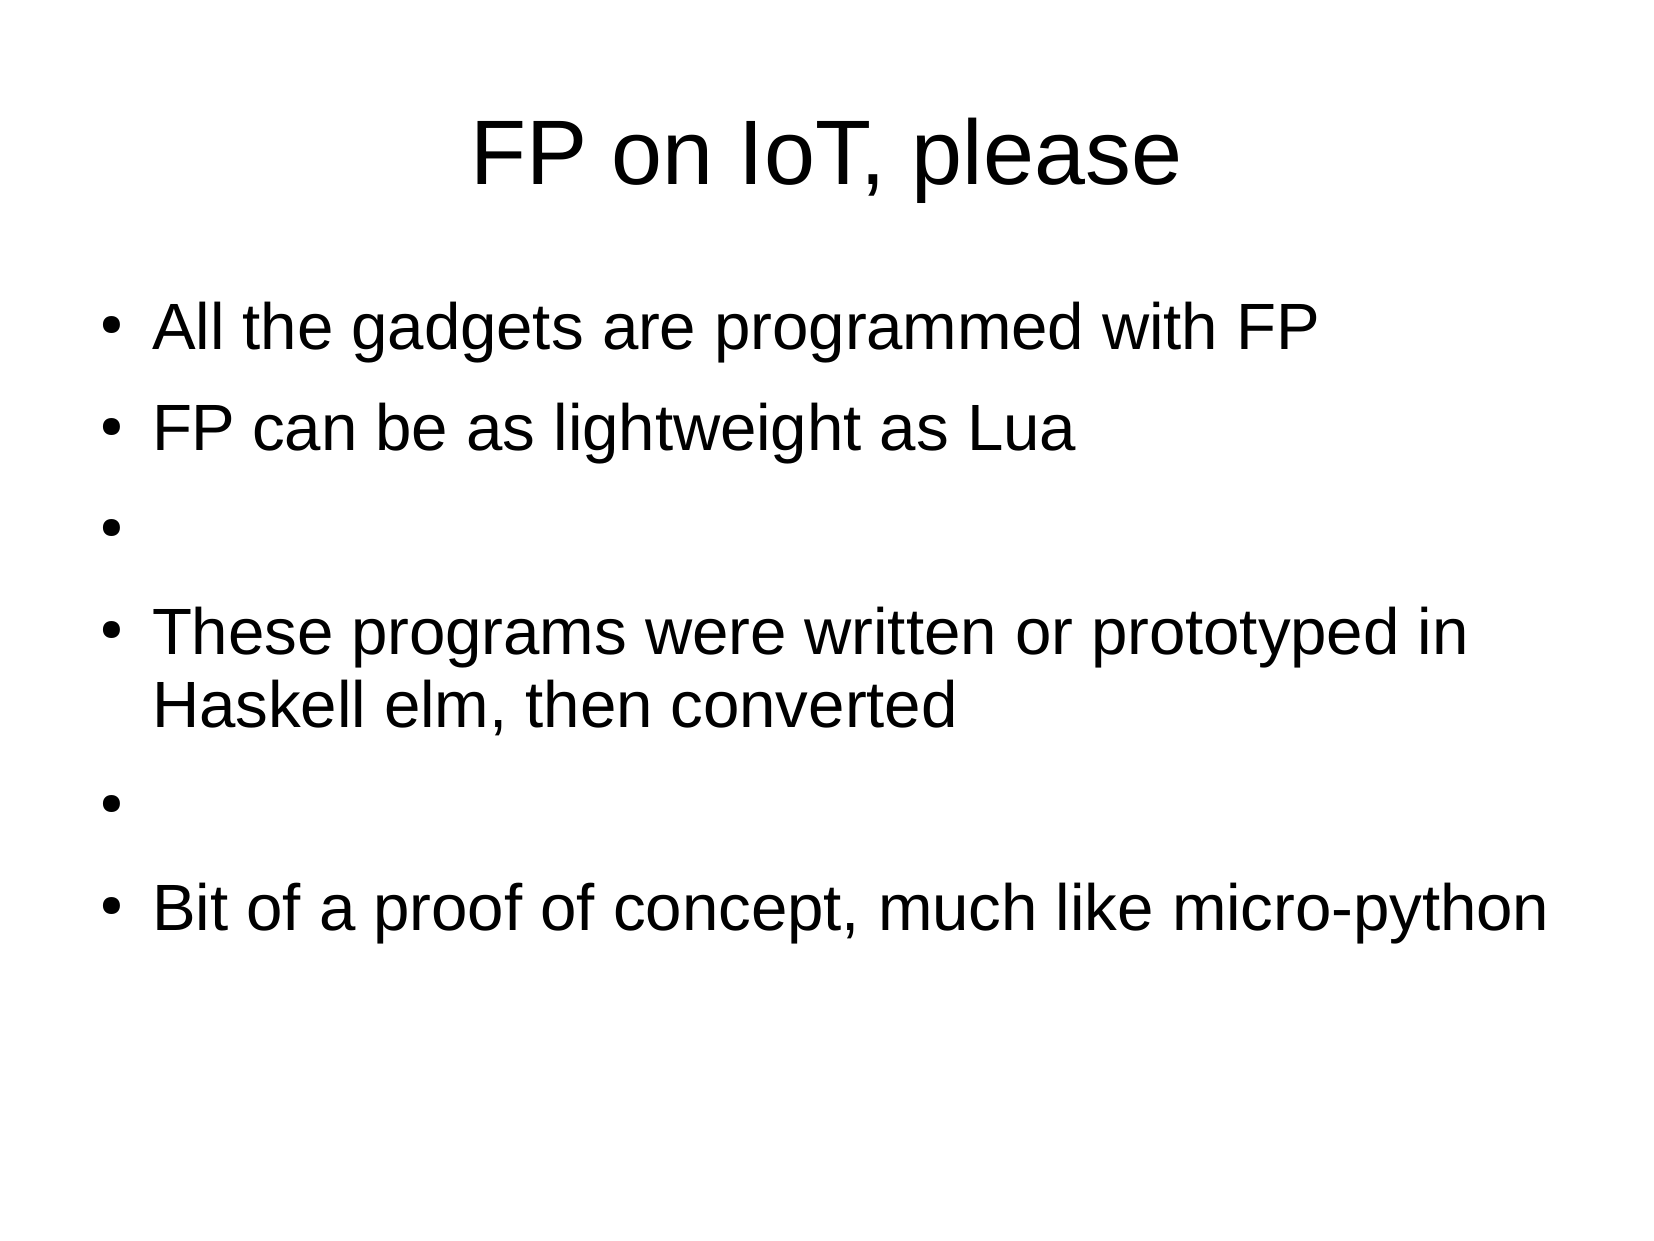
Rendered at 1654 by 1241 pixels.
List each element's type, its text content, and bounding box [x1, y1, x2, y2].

list All the gadgets are programmed with FP FP can be as lightweight as Lua These programs were written or prototyped in Haskell elm, then converted Bit of a proof of concept, much like micro-python [82, 290, 1571, 1010]
title FP on IoT, please [82, 49, 1571, 257]
